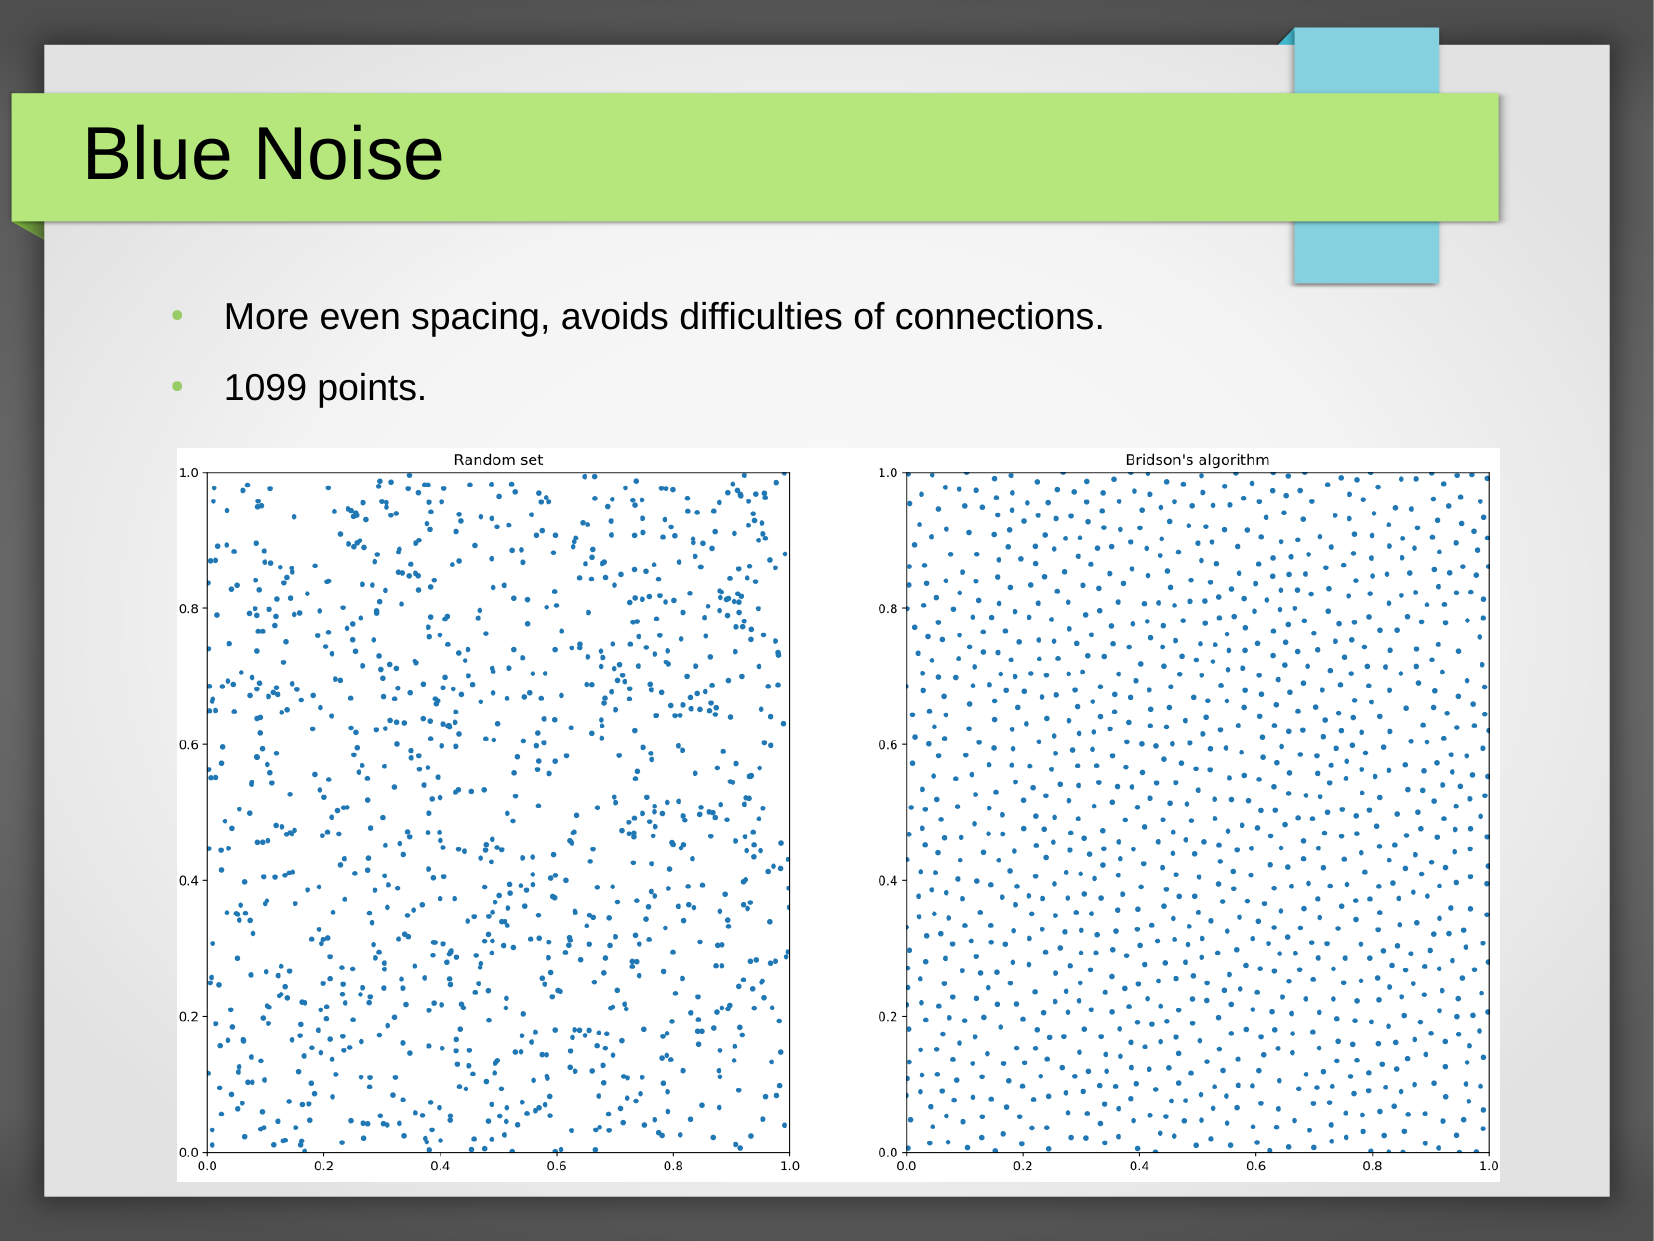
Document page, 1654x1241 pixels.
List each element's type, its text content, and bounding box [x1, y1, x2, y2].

picture [0, 0, 1654, 1241]
title Blue Noise [82, 94, 1264, 213]
list More even spacing, avoids difficulties of connections. 1099 points. [153, 295, 1501, 1015]
